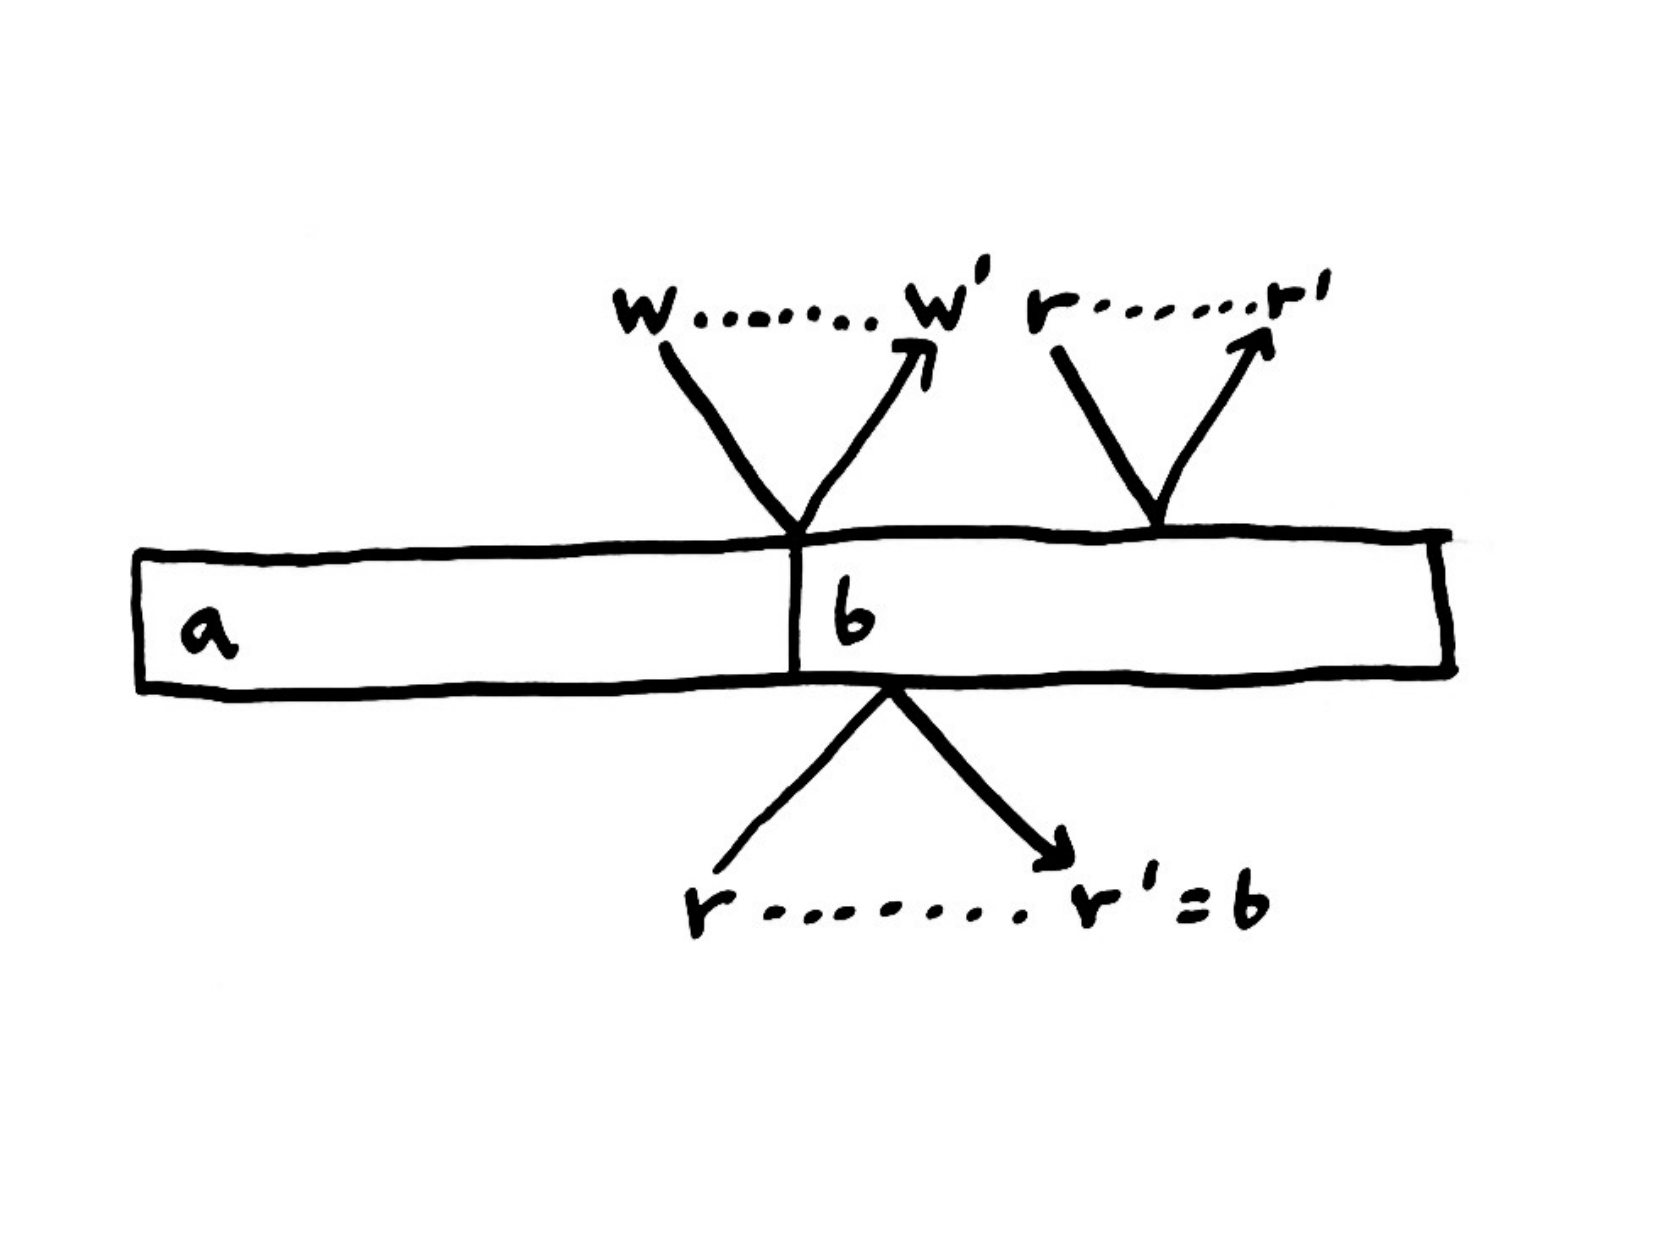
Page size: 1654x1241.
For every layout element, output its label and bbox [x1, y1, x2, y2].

picture [75, 224, 1603, 1006]
